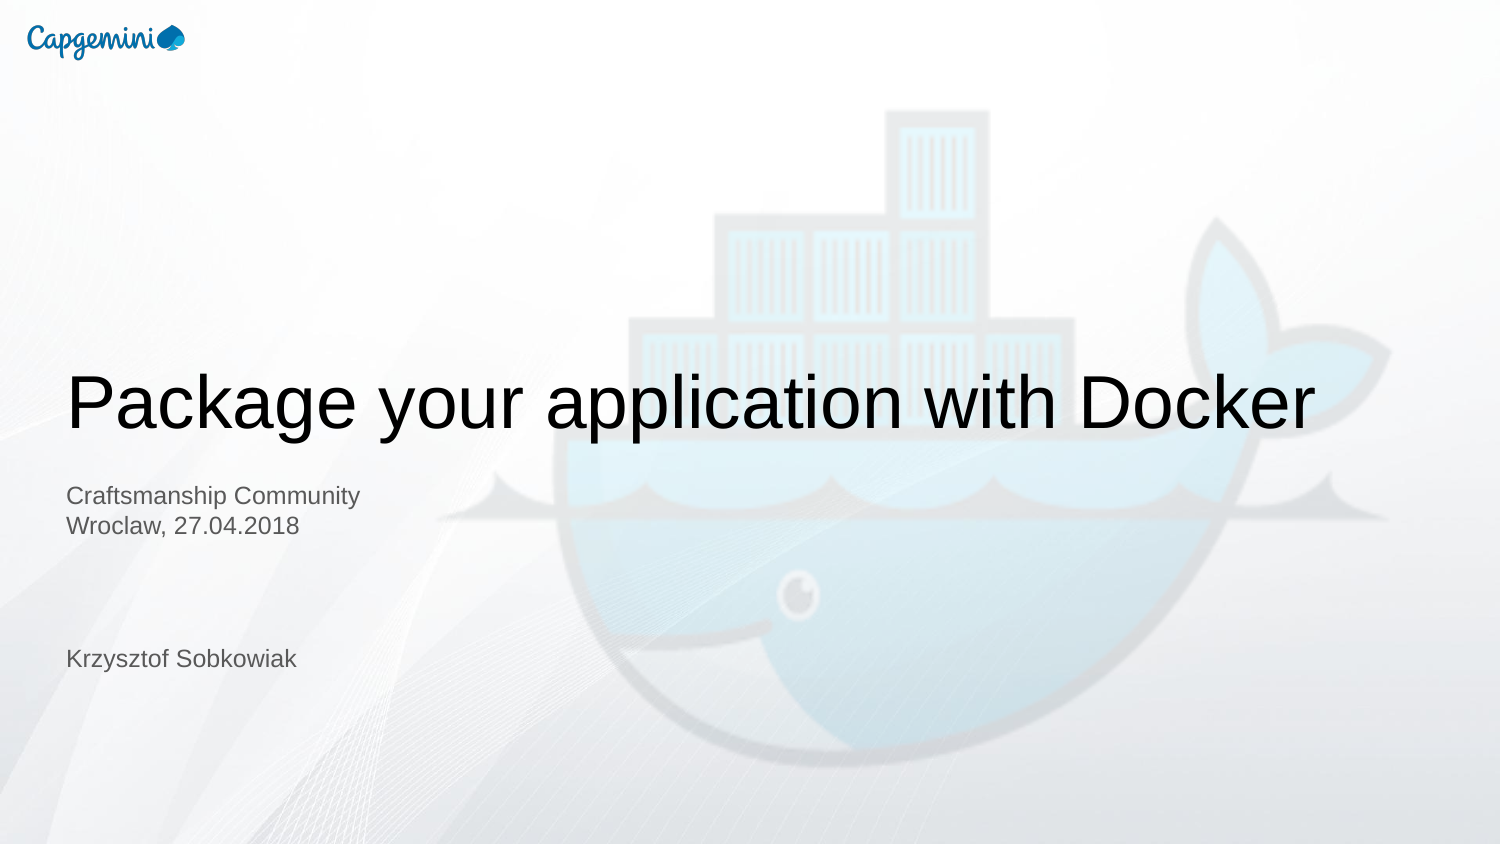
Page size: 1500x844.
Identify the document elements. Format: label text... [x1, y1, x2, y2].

subtitle Krzysztof Sobkowiak [51, 627, 1449, 692]
title Package your application with Docker [51, 122, 1449, 459]
subtitle Craftsmanship Community Wroclaw, 27.04.2018 [51, 464, 1449, 595]
picture [0, 0, 1500, 844]
